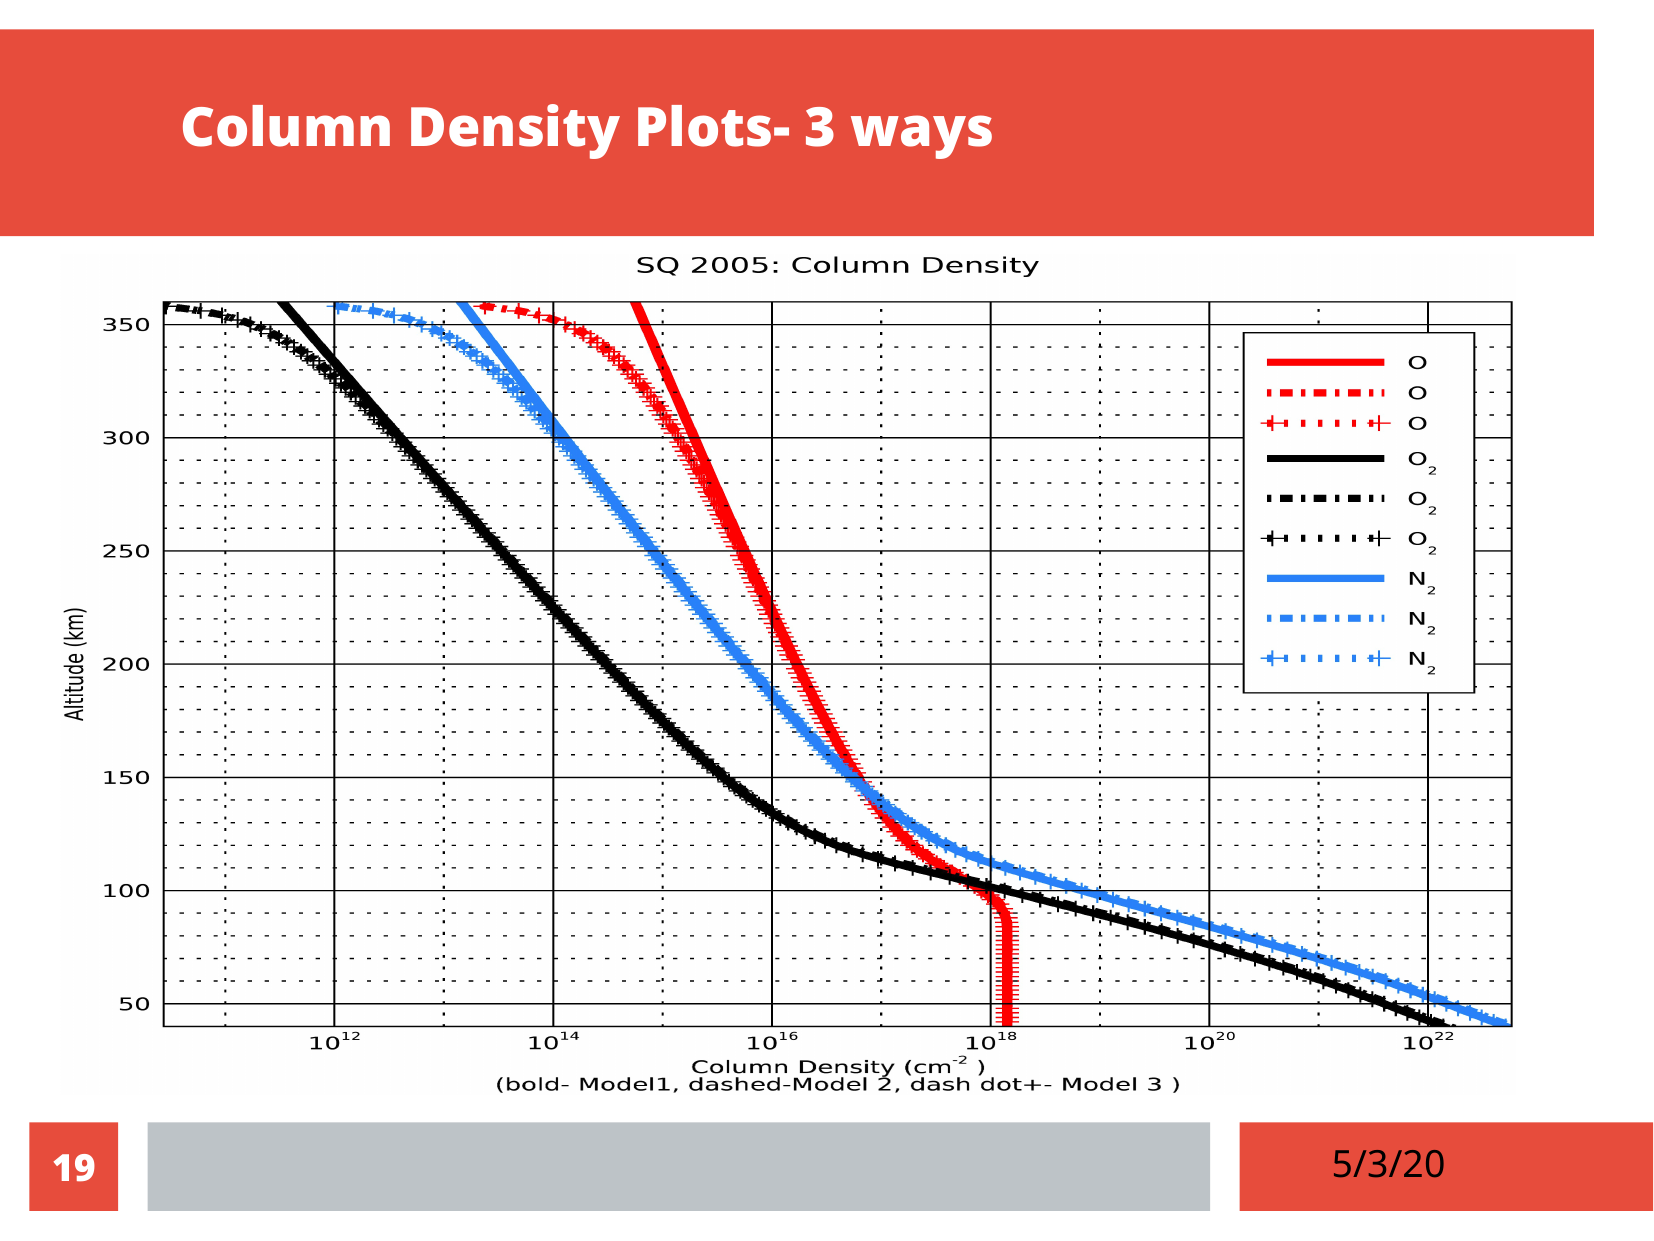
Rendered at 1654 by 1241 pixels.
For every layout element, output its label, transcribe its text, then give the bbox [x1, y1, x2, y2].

title Column Density Plots- 3 ways [30, 15, 1565, 163]
text_box 5/3/20 [1316, 1130, 1500, 1201]
picture [60, 254, 1516, 1096]
